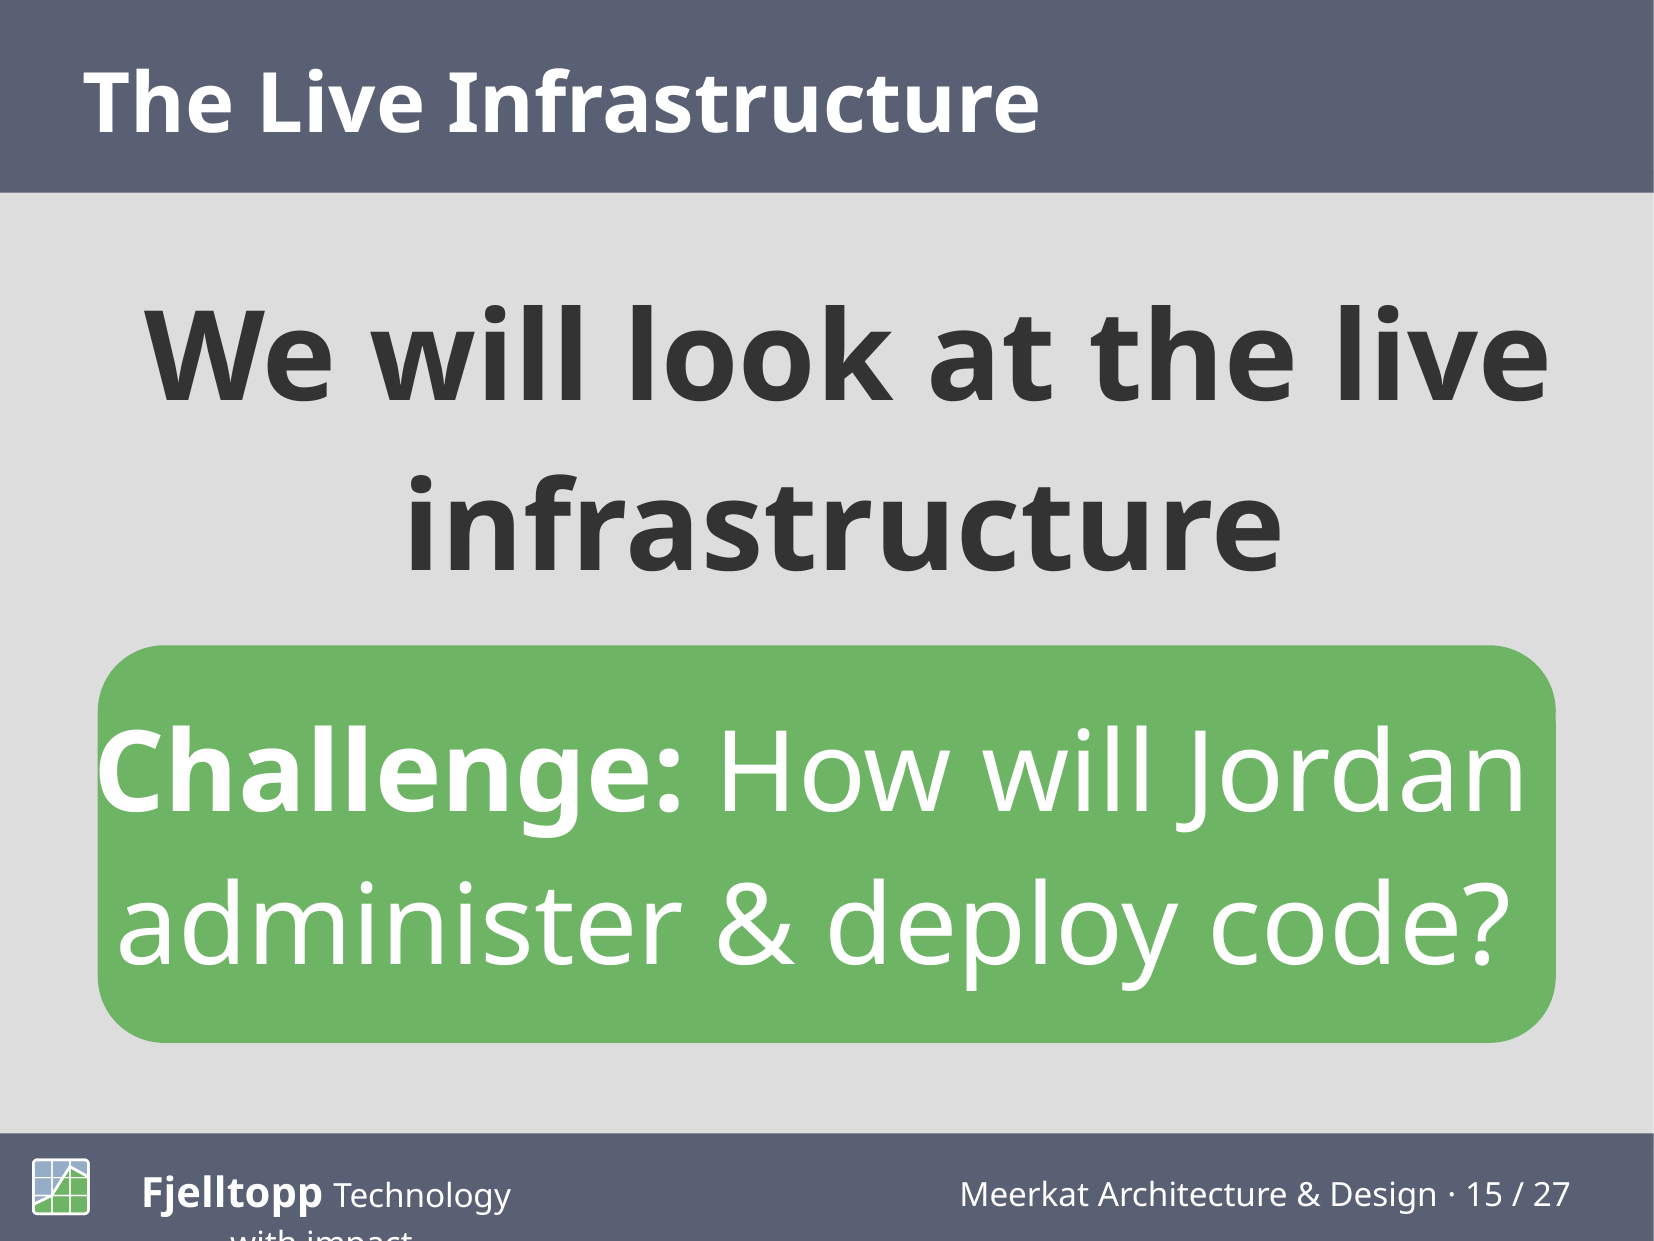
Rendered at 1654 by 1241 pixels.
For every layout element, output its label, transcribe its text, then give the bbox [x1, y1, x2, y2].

text_box Challenge: How will Jordan administer & deploy code? [97, 645, 1556, 1043]
text_box We will look at the live infrastructure tomorrow! [82, 266, 1571, 731]
title The Live Infrastructure [82, 0, 1606, 205]
